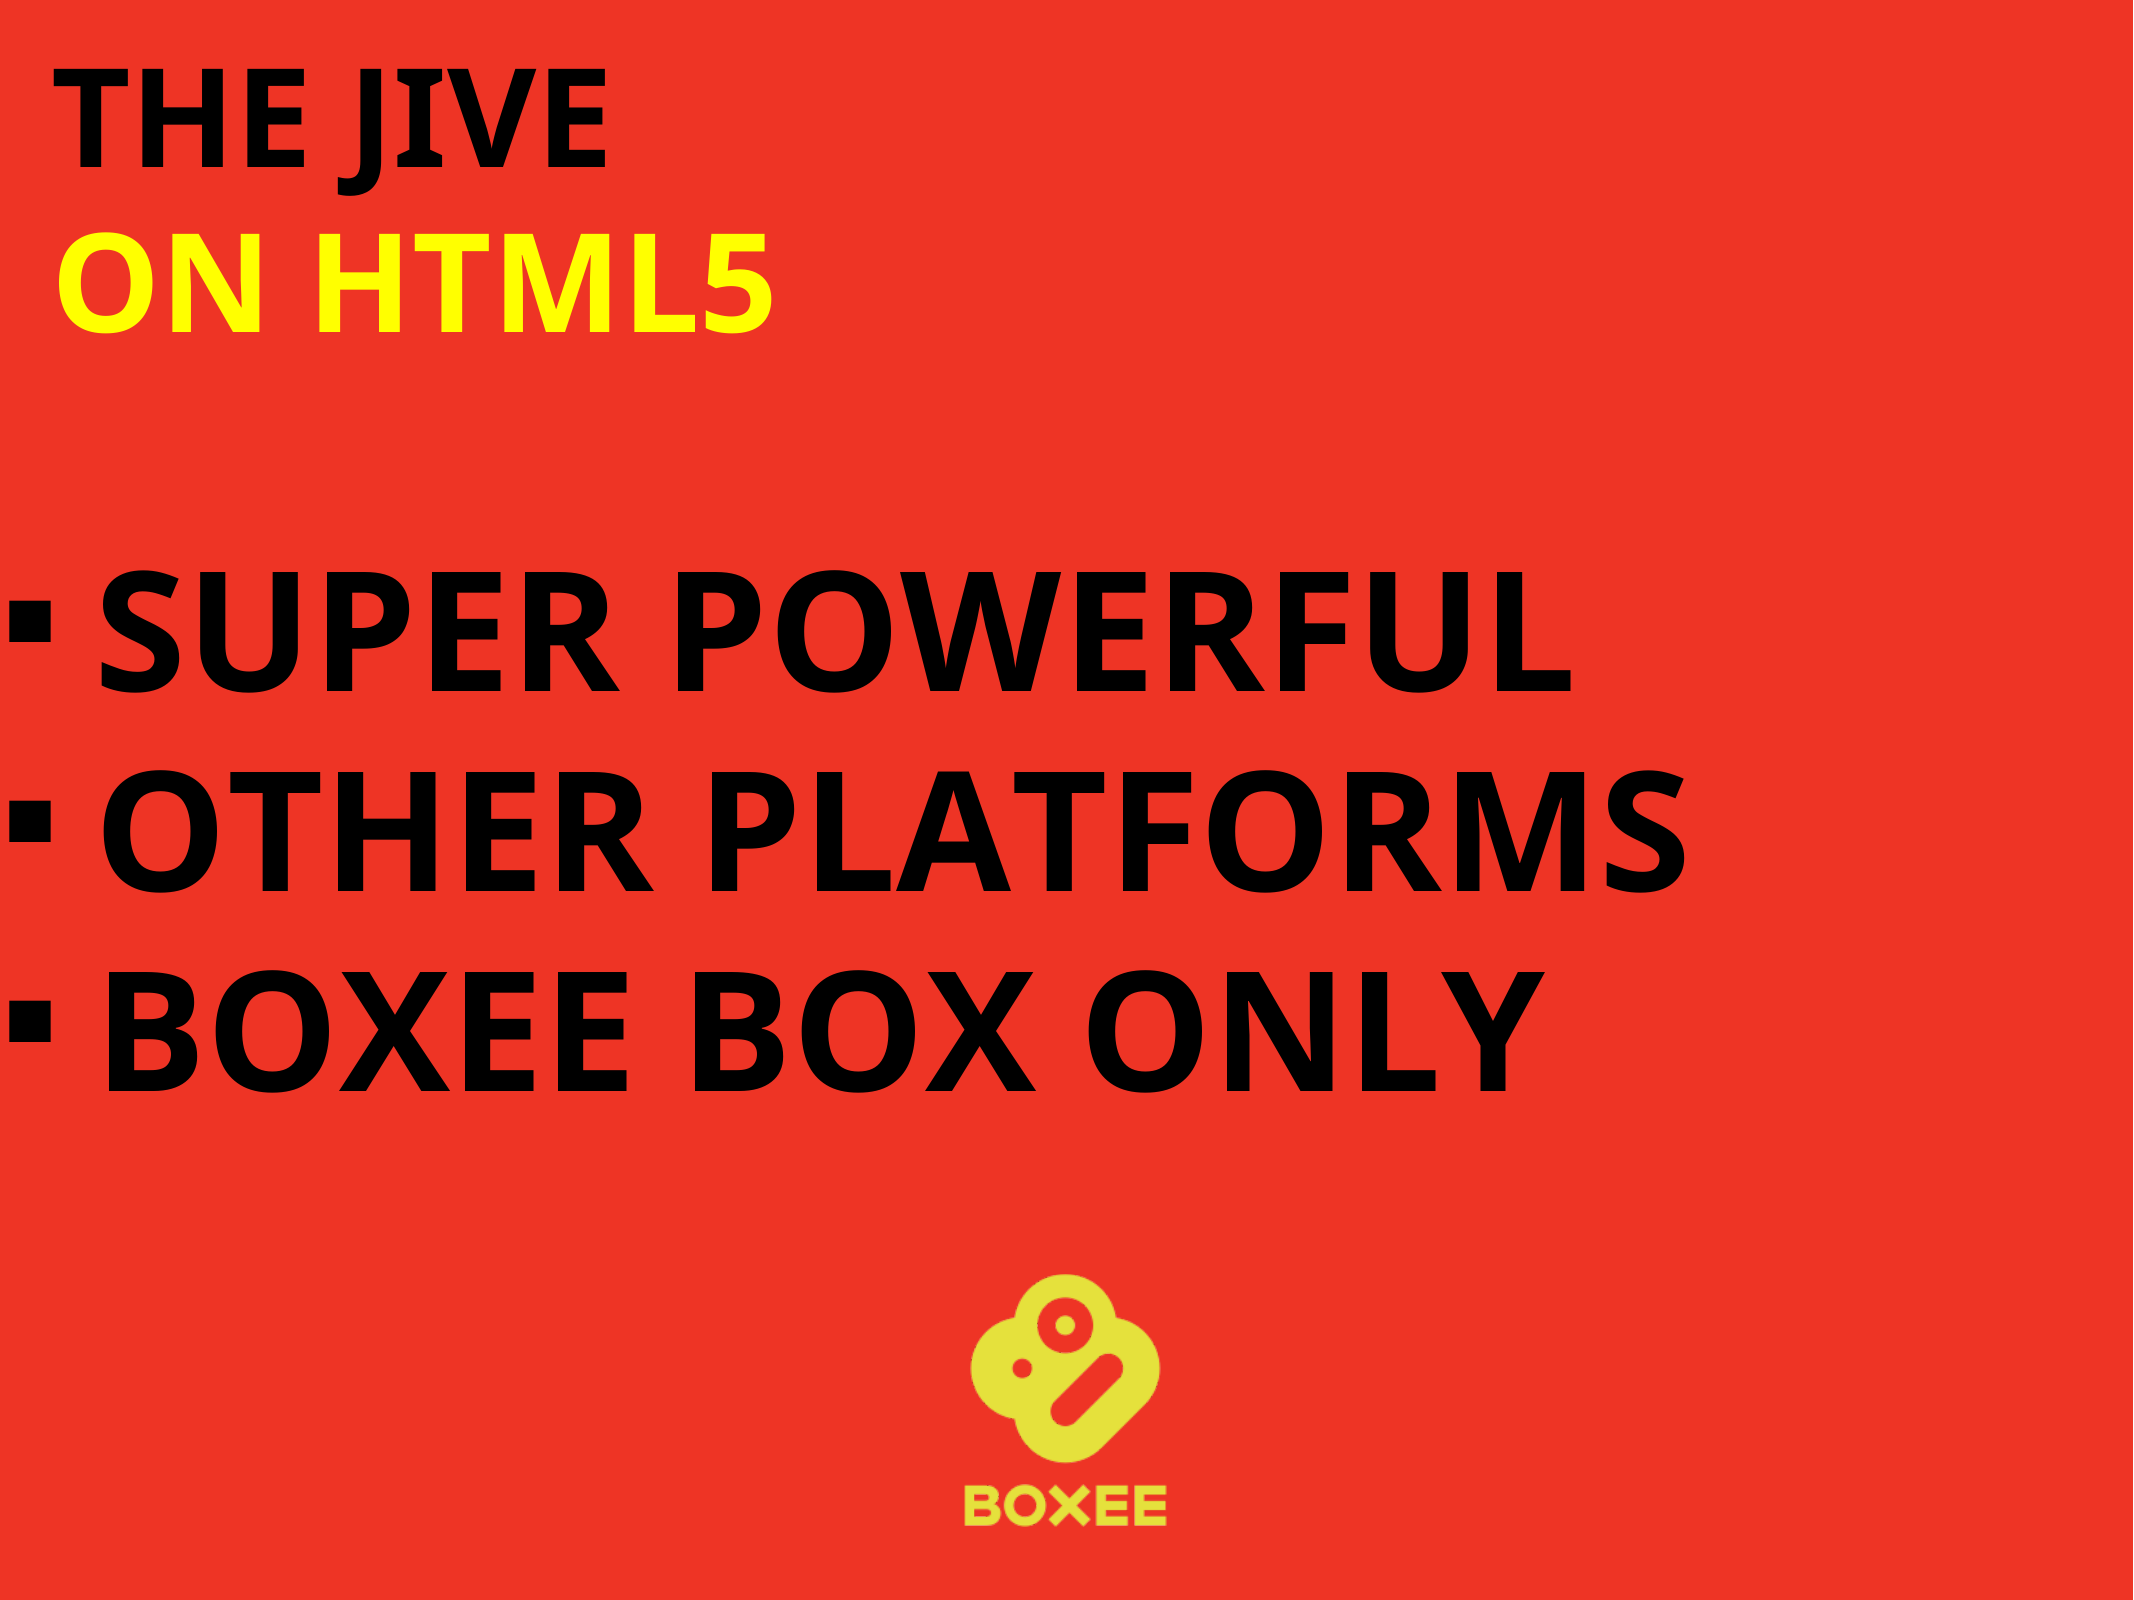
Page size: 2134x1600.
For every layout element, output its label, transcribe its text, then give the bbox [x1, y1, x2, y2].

text_box SUPER POWERFUL OTHER PLATFORMS BOXEE BOX ONLY [0, 524, 2134, 1538]
picture [964, 1274, 1167, 1527]
text_box THE JIVE ON HTML5 [41, 29, 2055, 426]
